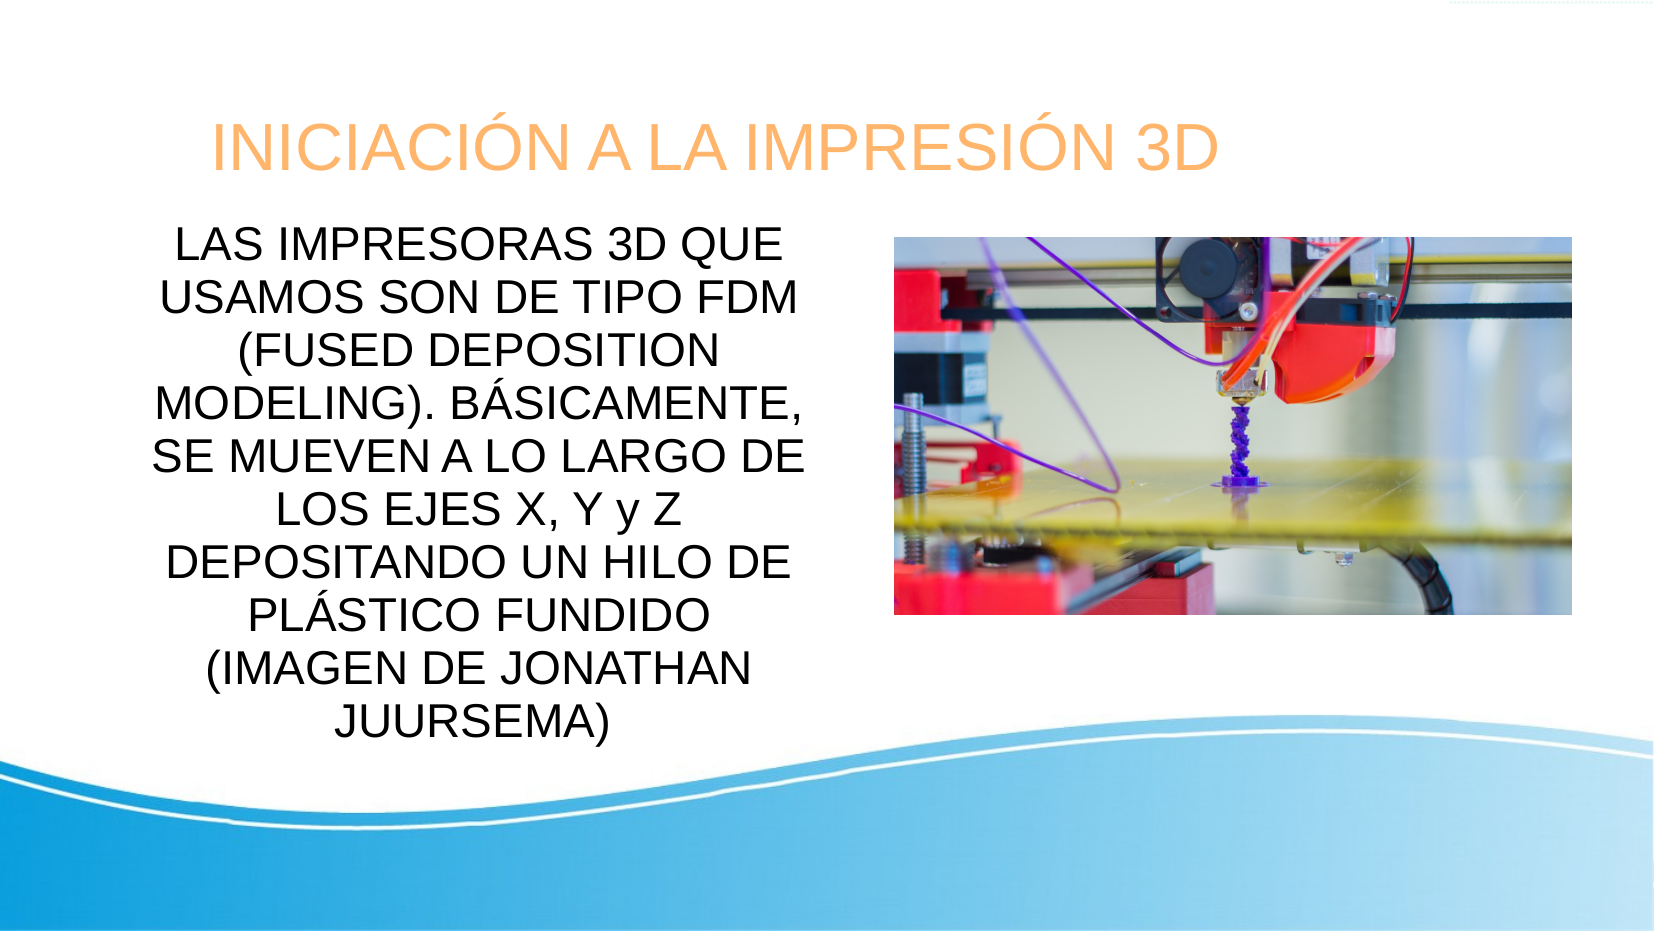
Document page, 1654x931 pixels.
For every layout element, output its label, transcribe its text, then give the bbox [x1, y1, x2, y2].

picture [0, 0, 1654, 931]
text_box INICIACIÓN A LA IMPRESIÓN 3D [195, 102, 1485, 193]
list LAS IMPRESORAS 3D QUE USAMOS SON DE TIPO FDM (FUSED DEPOSITION MODELING). BÁSICAMENTE, SE MUEVEN A LO LARGO DE LOS EJES X, Y y Z DEPOSITANDO UN HILO DE PLÁSTICO FUNDIDO (IMAGEN DE JONATHAN JUURSEMA) [82, 217, 809, 758]
